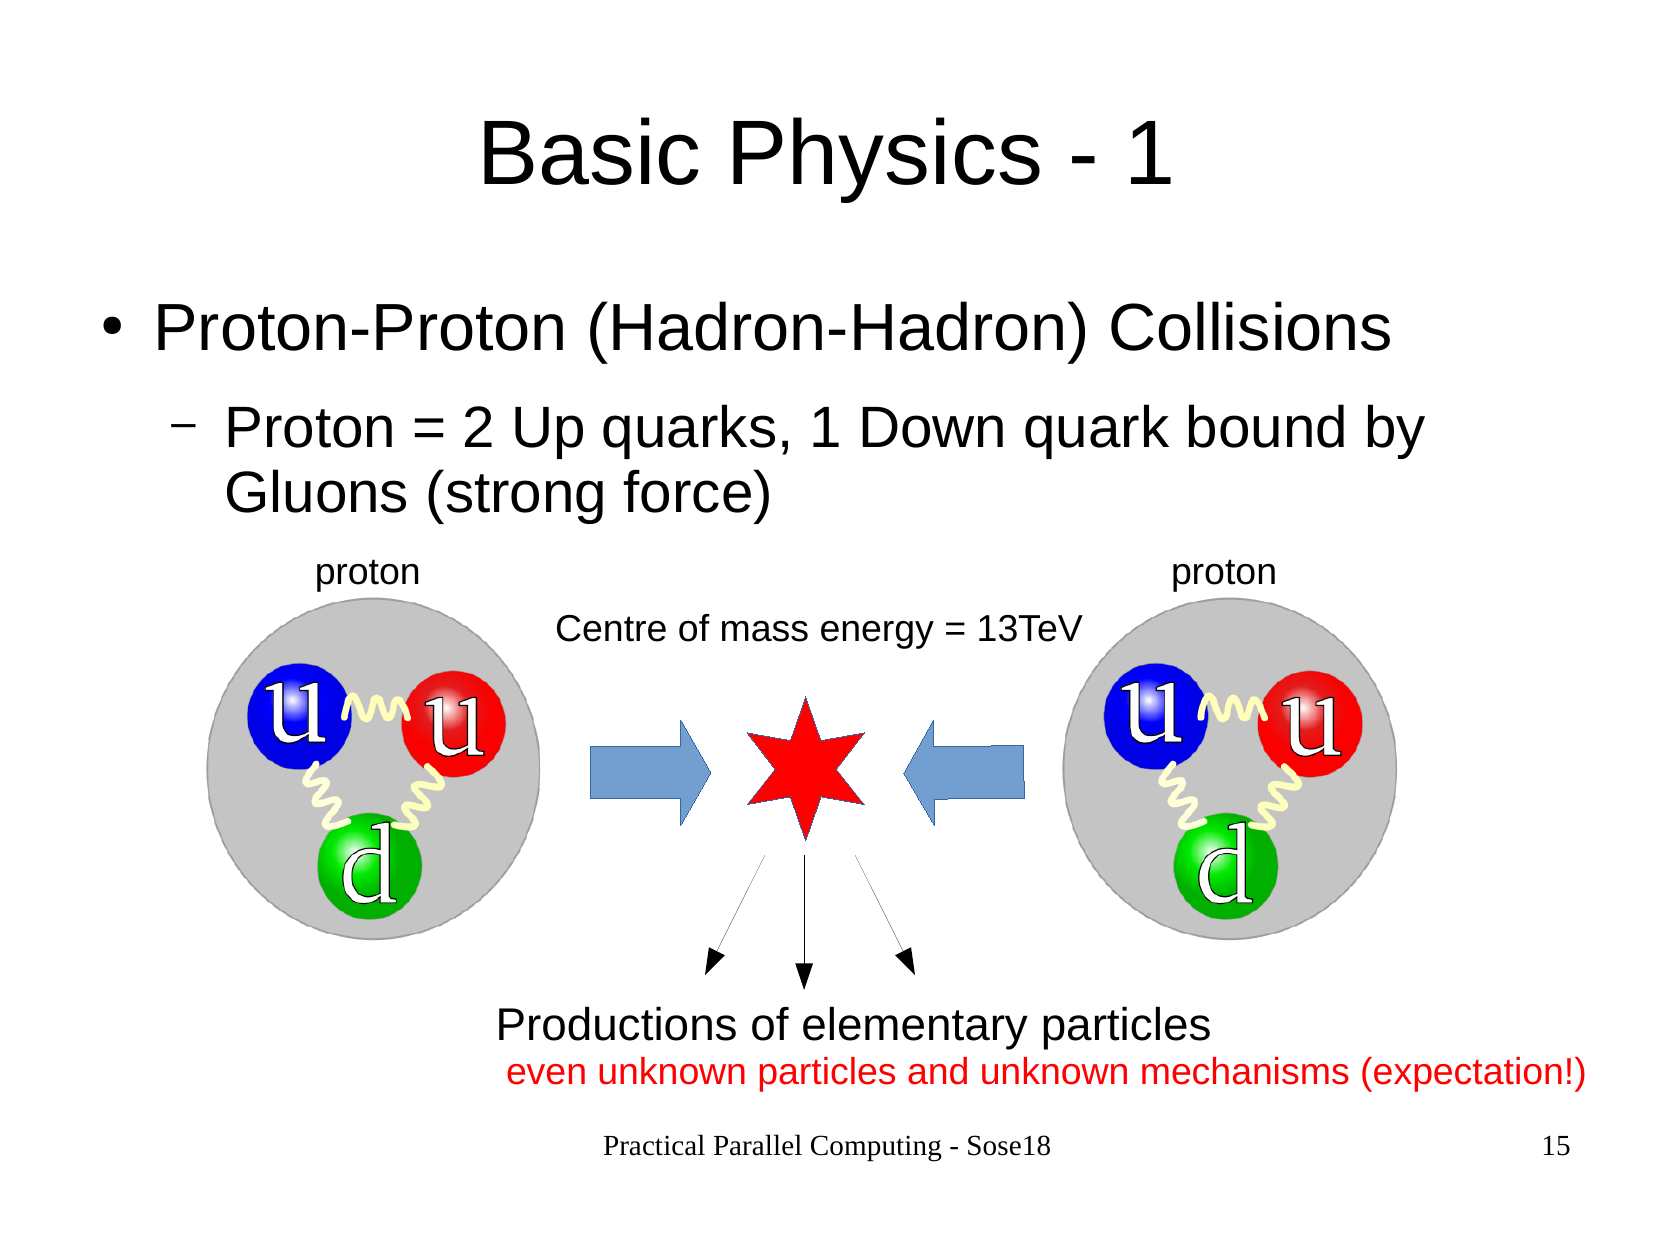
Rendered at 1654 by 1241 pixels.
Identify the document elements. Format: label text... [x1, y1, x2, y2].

text_box Centre of mass energy = 13TeV [540, 600, 1111, 699]
picture [150, 539, 605, 1006]
text_box [590, 720, 711, 826]
text_box [903, 720, 1025, 826]
text_box proton [1156, 543, 1352, 601]
list Proton-Proton (Hadron-Hadron) Collisions Proton = 2 Up quarks, 1 Down quark bound by Gluons (strong force) [605, 699, 1006, 991]
list Proton-Proton (Hadron-Hadron) Collisions Proton = 2 Up quarks, 1 Down quark bound by Gluons (strong force) [82, 290, 1571, 1010]
title Basic Physics - 1 [82, 49, 1571, 257]
text_box [747, 699, 865, 841]
text_box proton [300, 543, 496, 601]
text_box Productions of elementary particles even unknown particles and unknown mechanisms (expectation!) [480, 991, 1636, 1133]
picture [1006, 539, 1462, 991]
